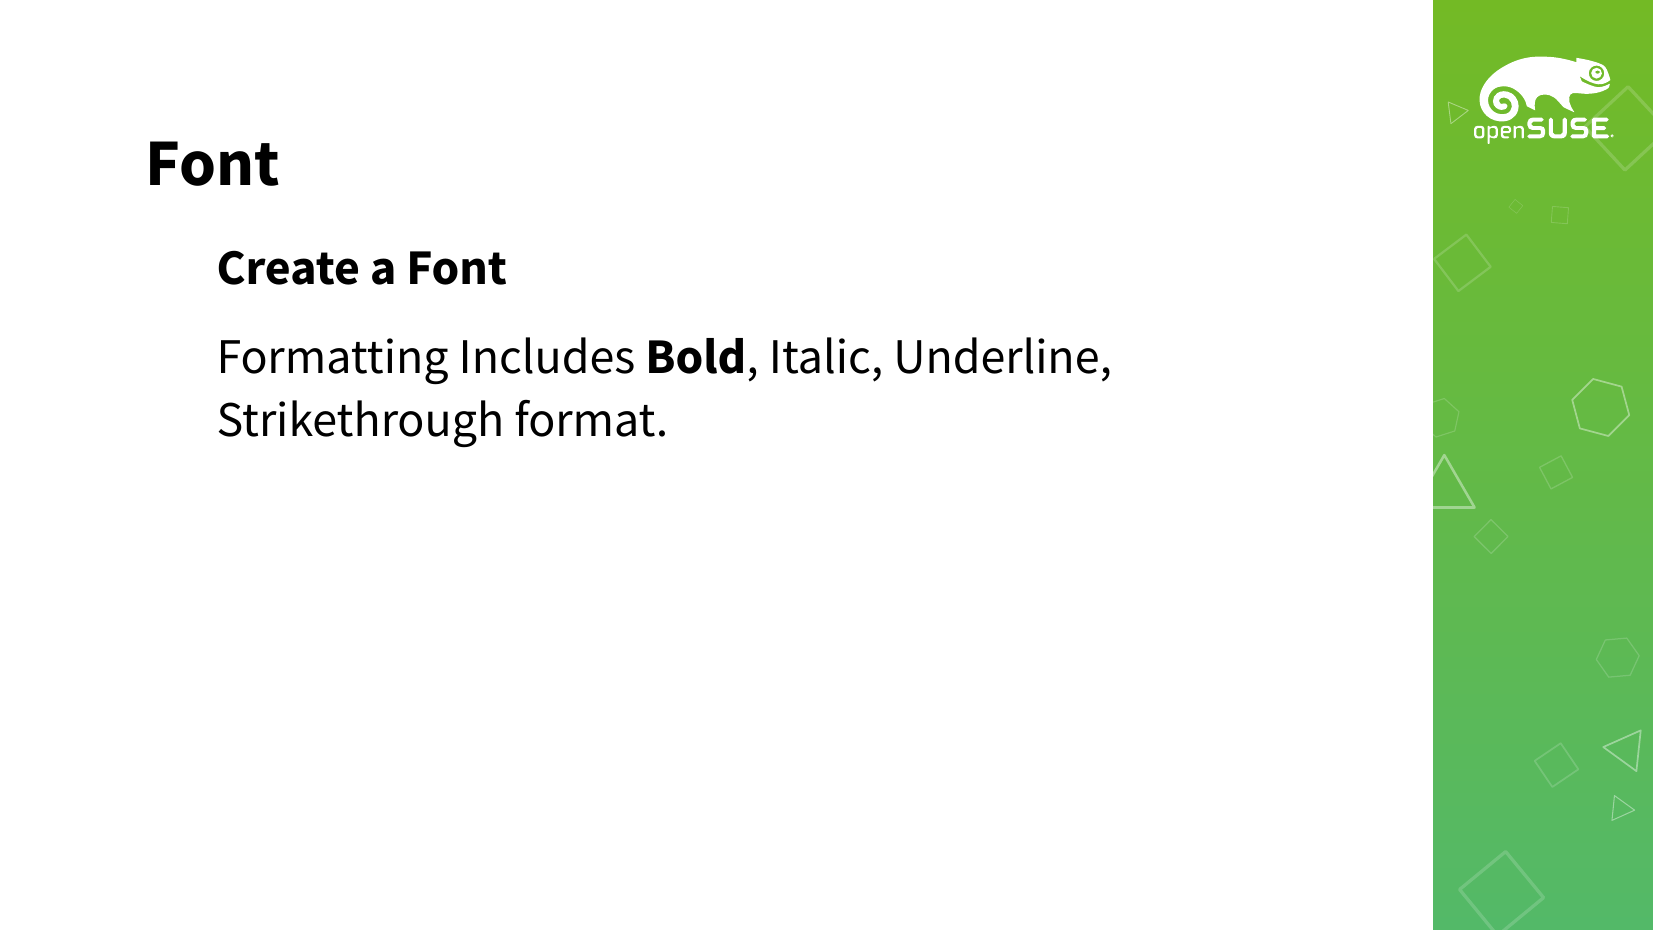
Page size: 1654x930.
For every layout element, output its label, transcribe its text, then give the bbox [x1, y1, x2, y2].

list Font Create a Font Formatting Includes Bold, Italic, Underline, Strikethrough format. [75, 119, 1328, 660]
